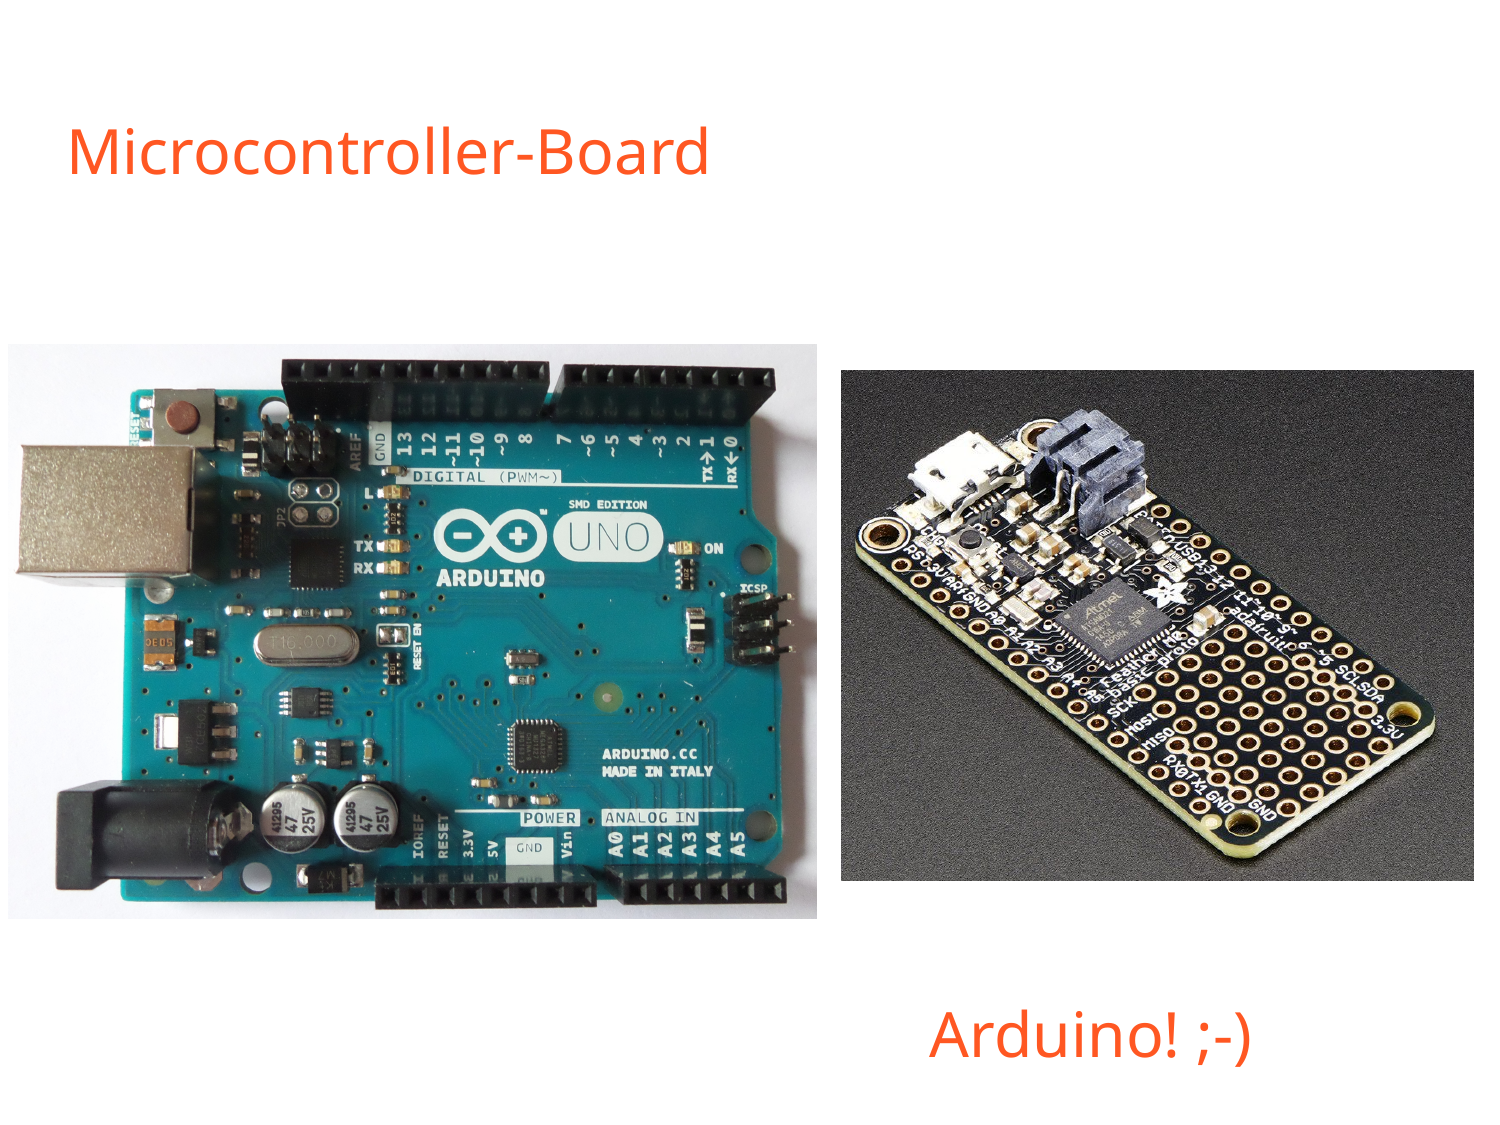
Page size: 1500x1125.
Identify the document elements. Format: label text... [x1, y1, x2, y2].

title Microcontroller-Board [51, 97, 1449, 223]
title Arduino! ;-) [914, 979, 1401, 1105]
picture [841, 370, 1474, 881]
picture [8, 344, 817, 920]
